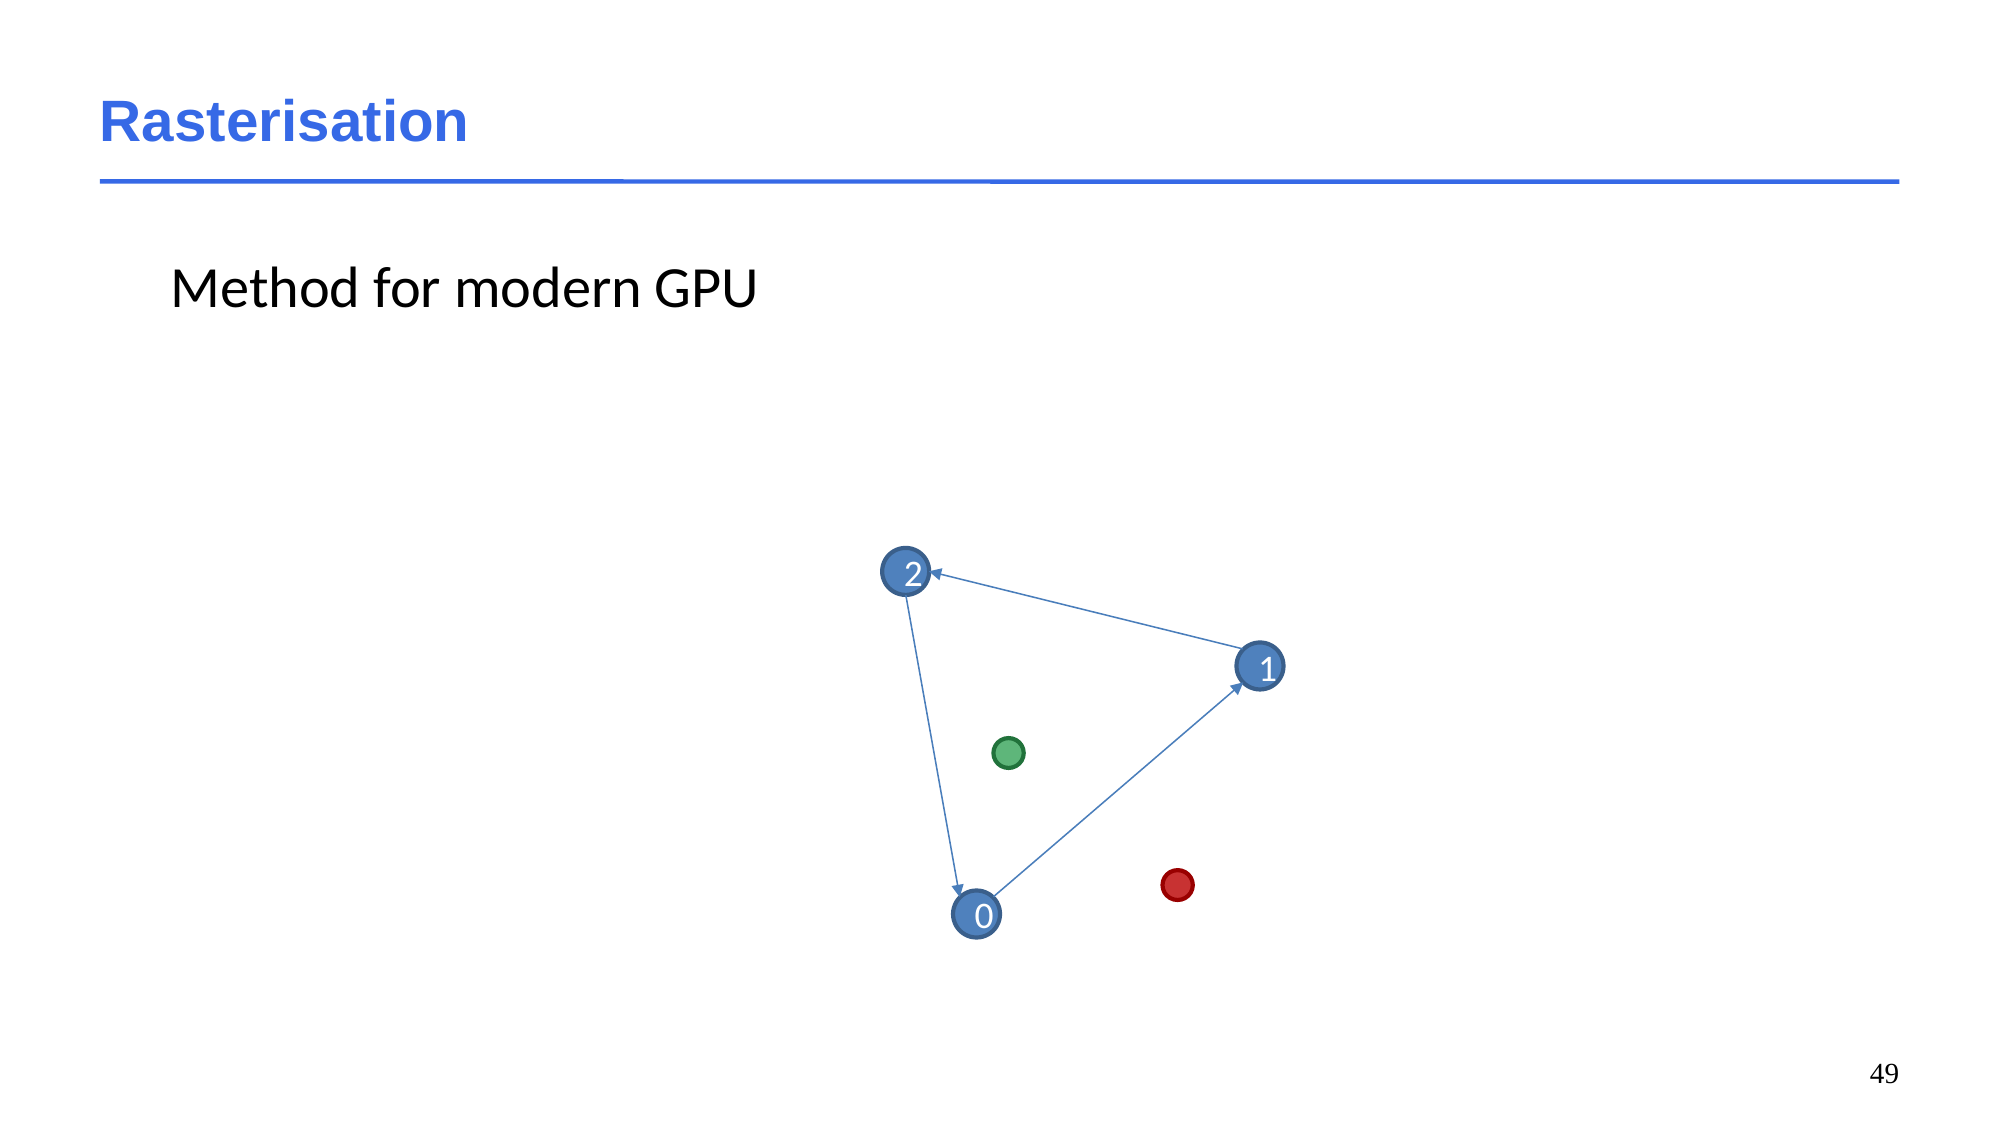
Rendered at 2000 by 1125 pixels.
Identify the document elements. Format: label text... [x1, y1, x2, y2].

text_box [1162, 870, 1193, 901]
text_box 1 [1236, 642, 1284, 690]
text_box [993, 738, 1024, 768]
list Method for modern GPU [100, 263, 1900, 976]
text_box 0 [953, 890, 1001, 938]
title Rasterisation [99, 27, 1900, 215]
text_box 2 [882, 547, 930, 595]
